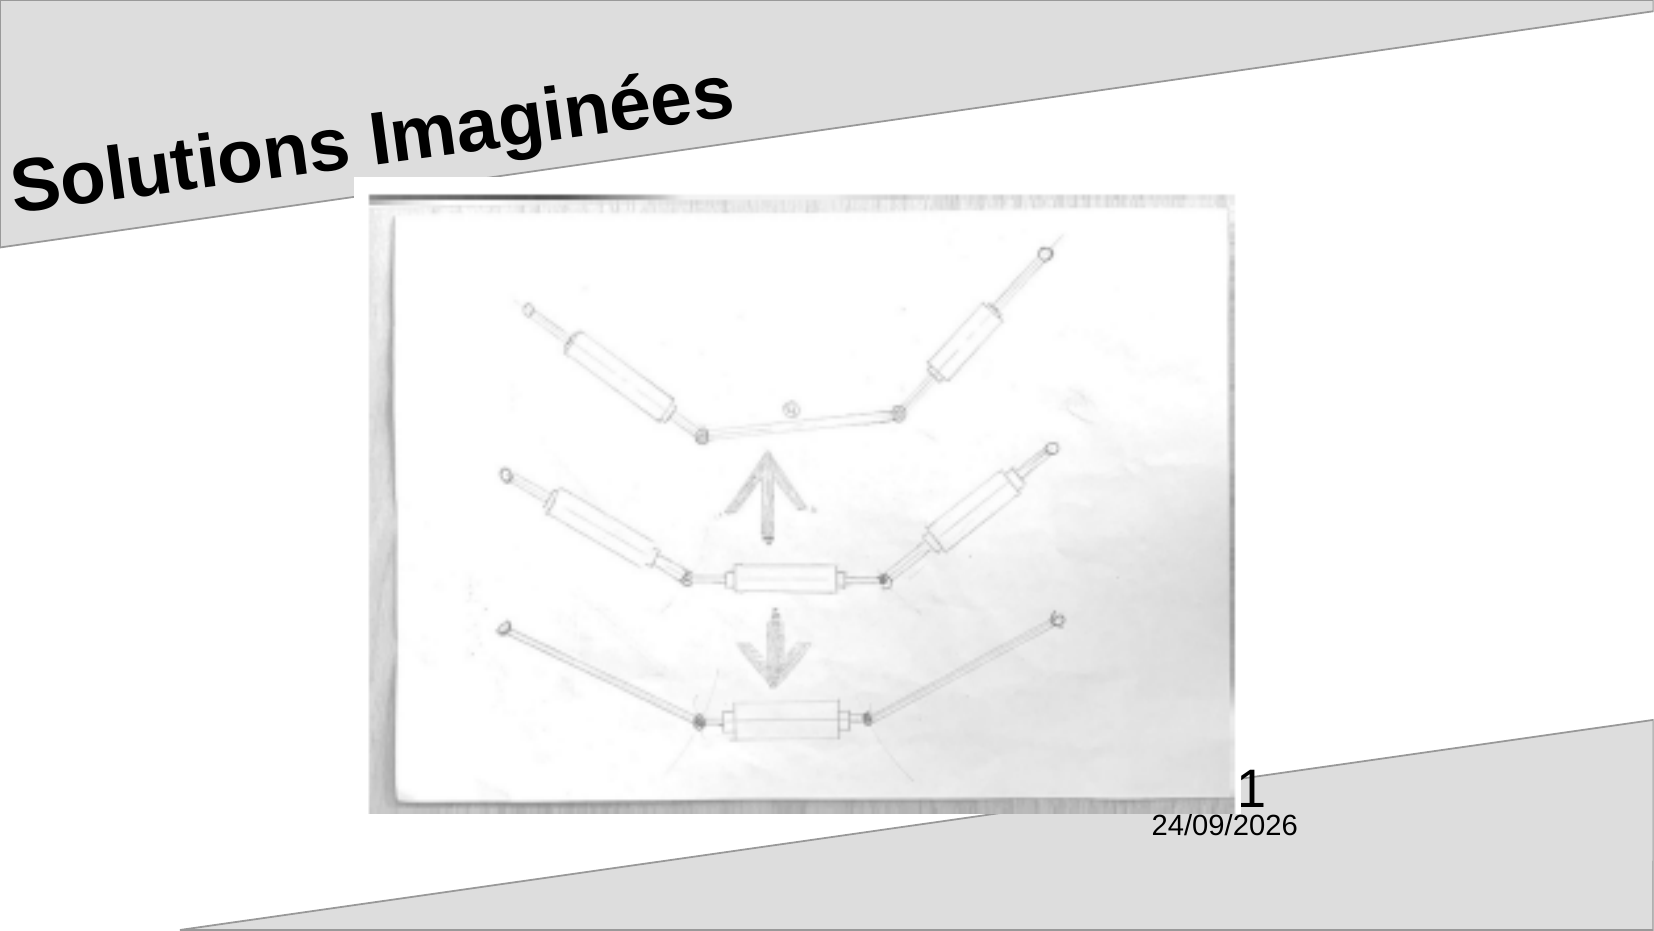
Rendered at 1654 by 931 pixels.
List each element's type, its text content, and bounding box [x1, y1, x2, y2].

text_box [1151, 752, 1624, 871]
text_box Solutions Imaginées [0, 0, 1485, 262]
picture [354, 177, 1241, 814]
